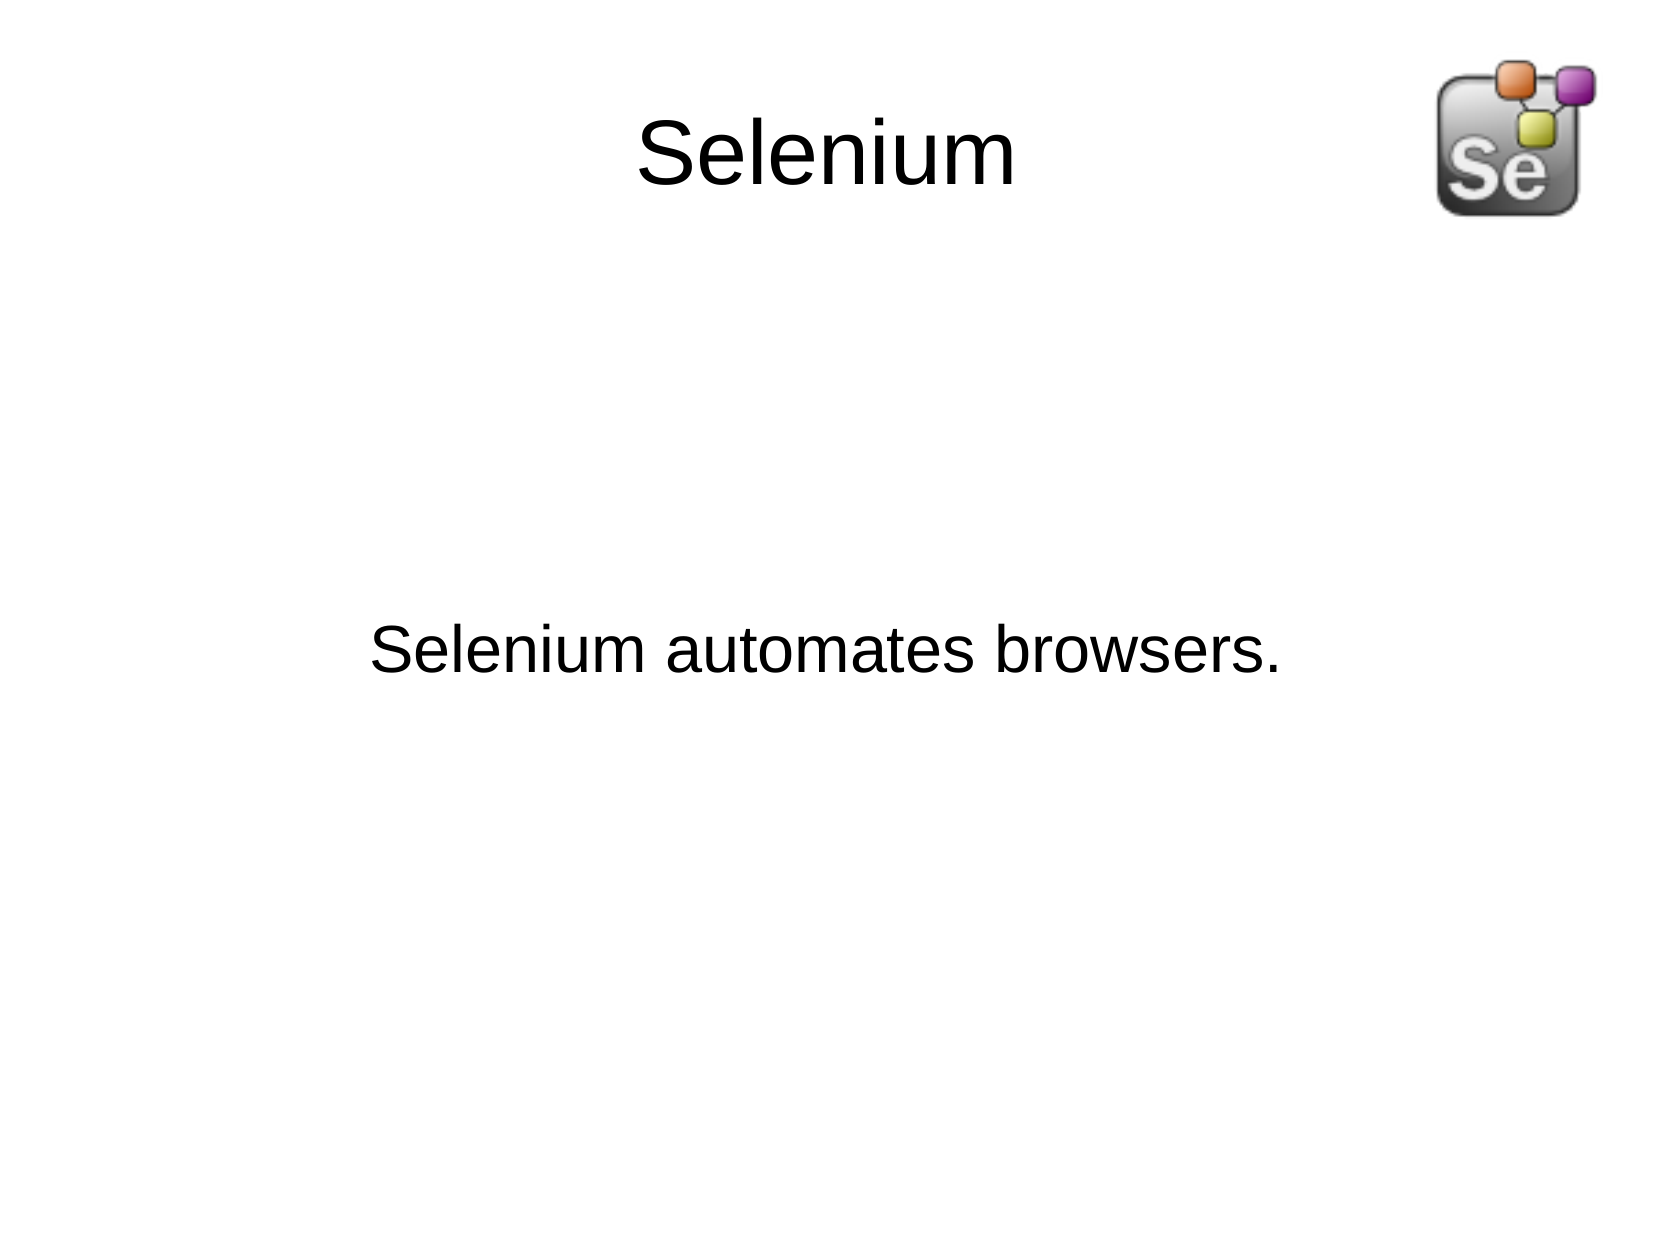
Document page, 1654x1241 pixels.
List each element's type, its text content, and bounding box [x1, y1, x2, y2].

picture [1430, 50, 1606, 226]
subtitle Selenium automates browsers. [82, 290, 1571, 1010]
title Selenium [82, 49, 1571, 257]
